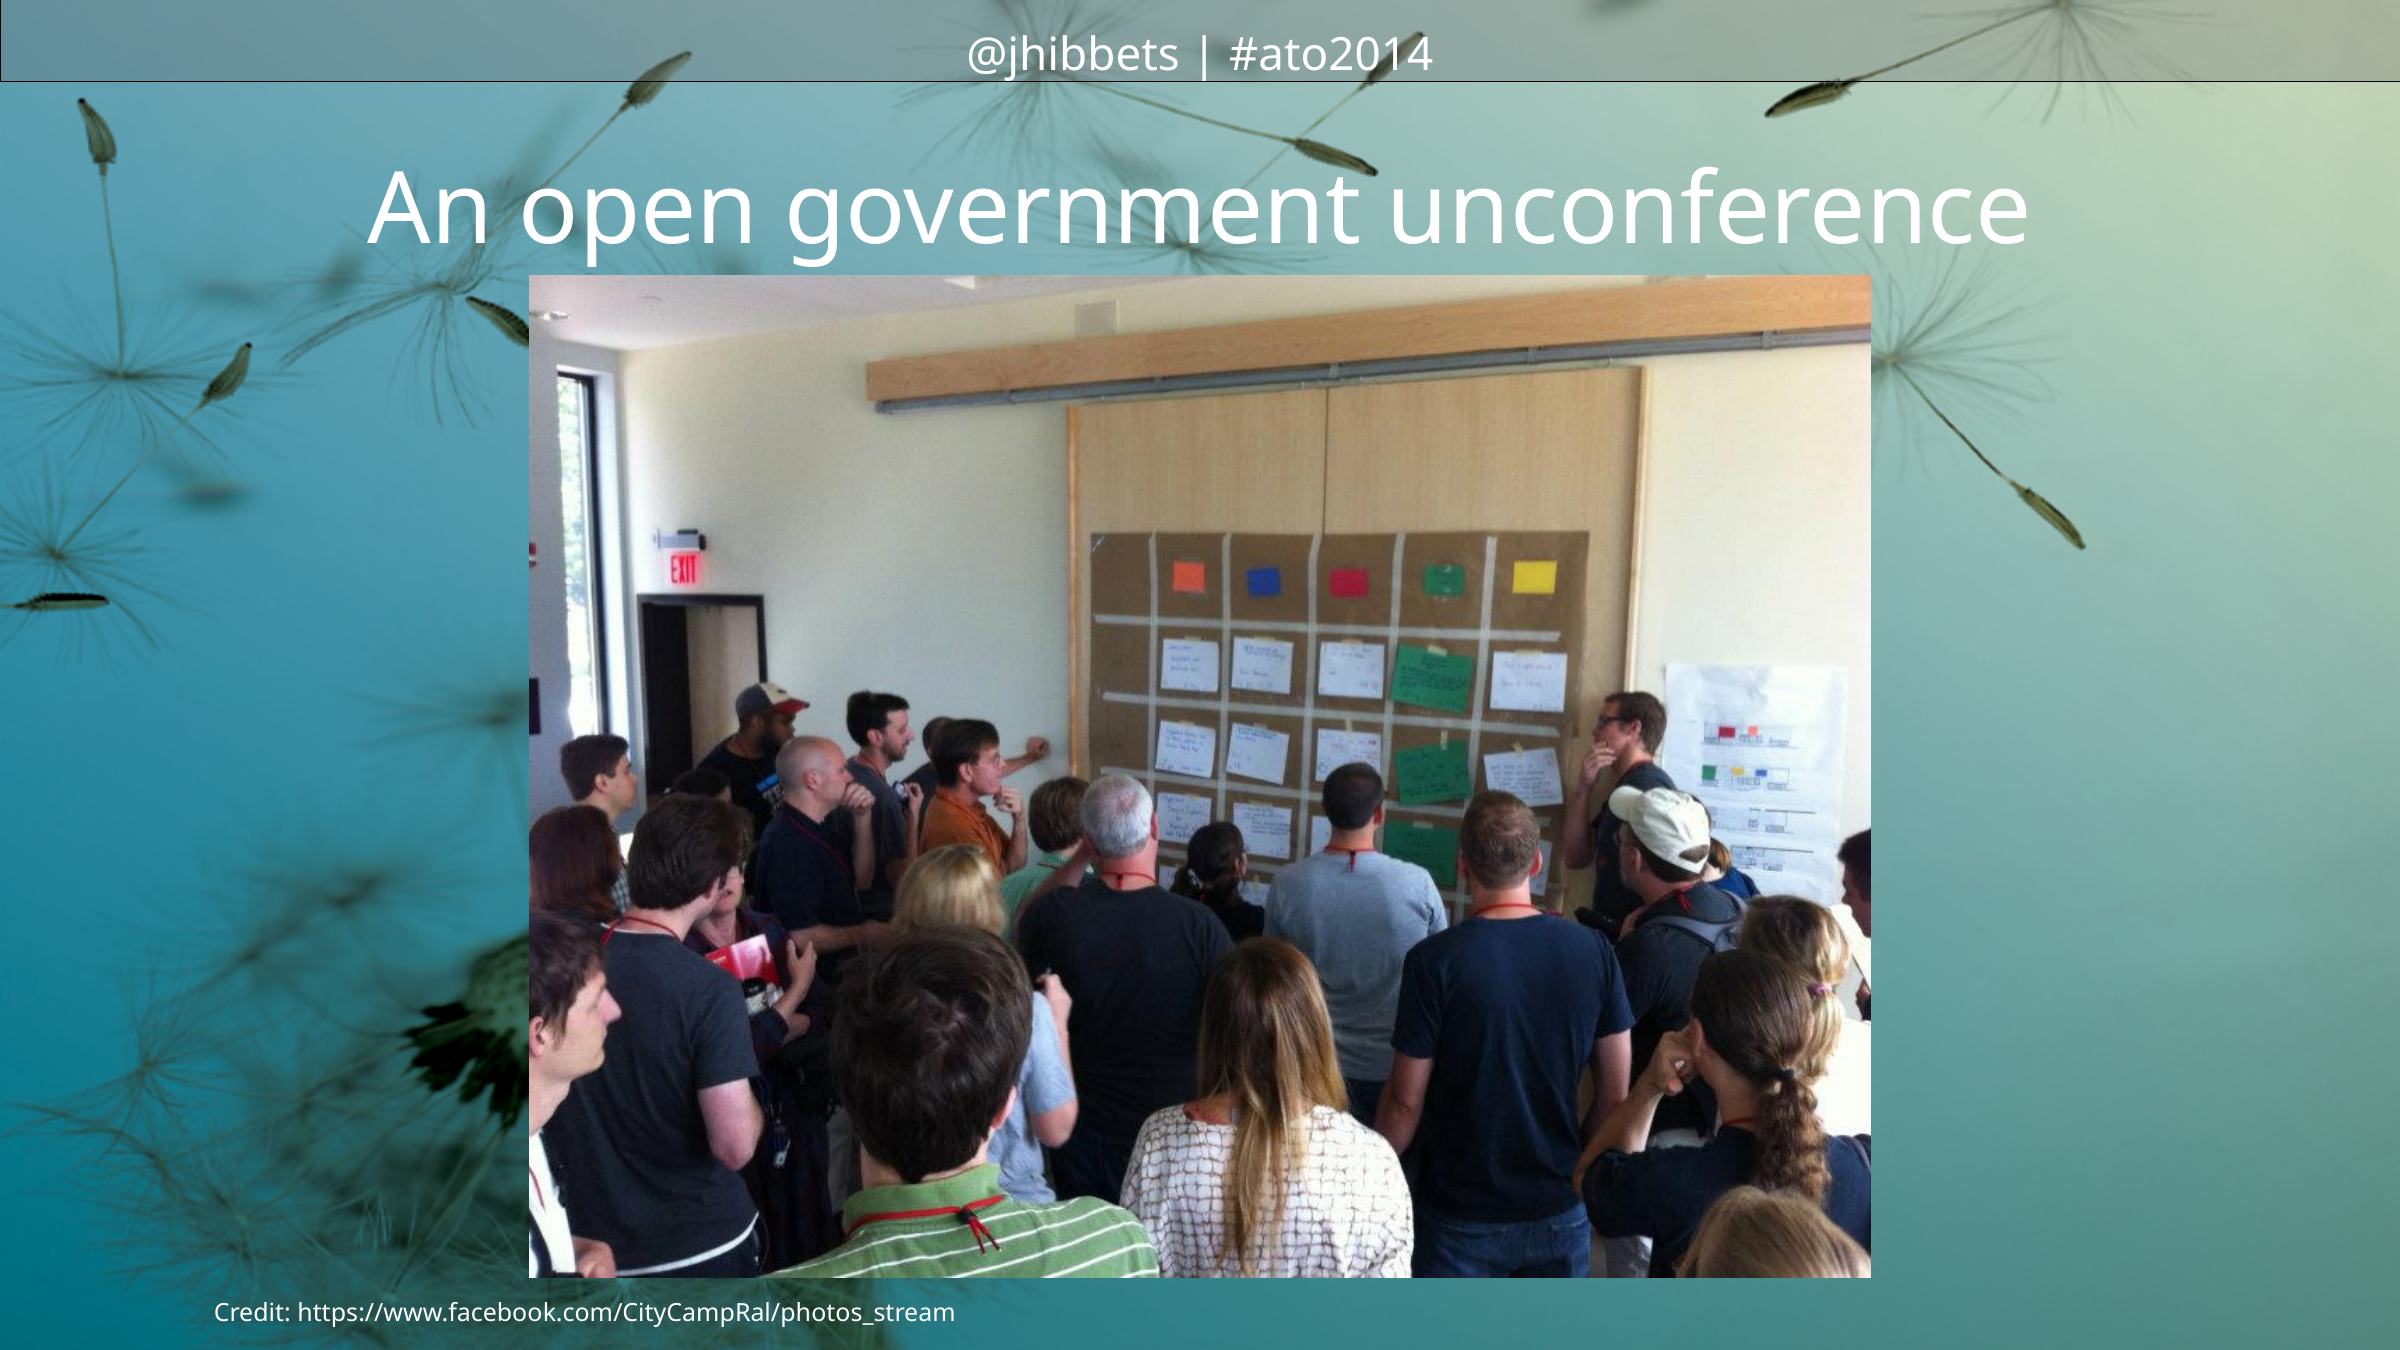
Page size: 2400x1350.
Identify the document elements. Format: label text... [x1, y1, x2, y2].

title An open government unconference [120, 83, 2281, 327]
text_box Credit: https://www.facebook.com/CityCampRal/photos_stream [199, 1287, 1338, 1334]
picture [0, 82, 2400, 1350]
